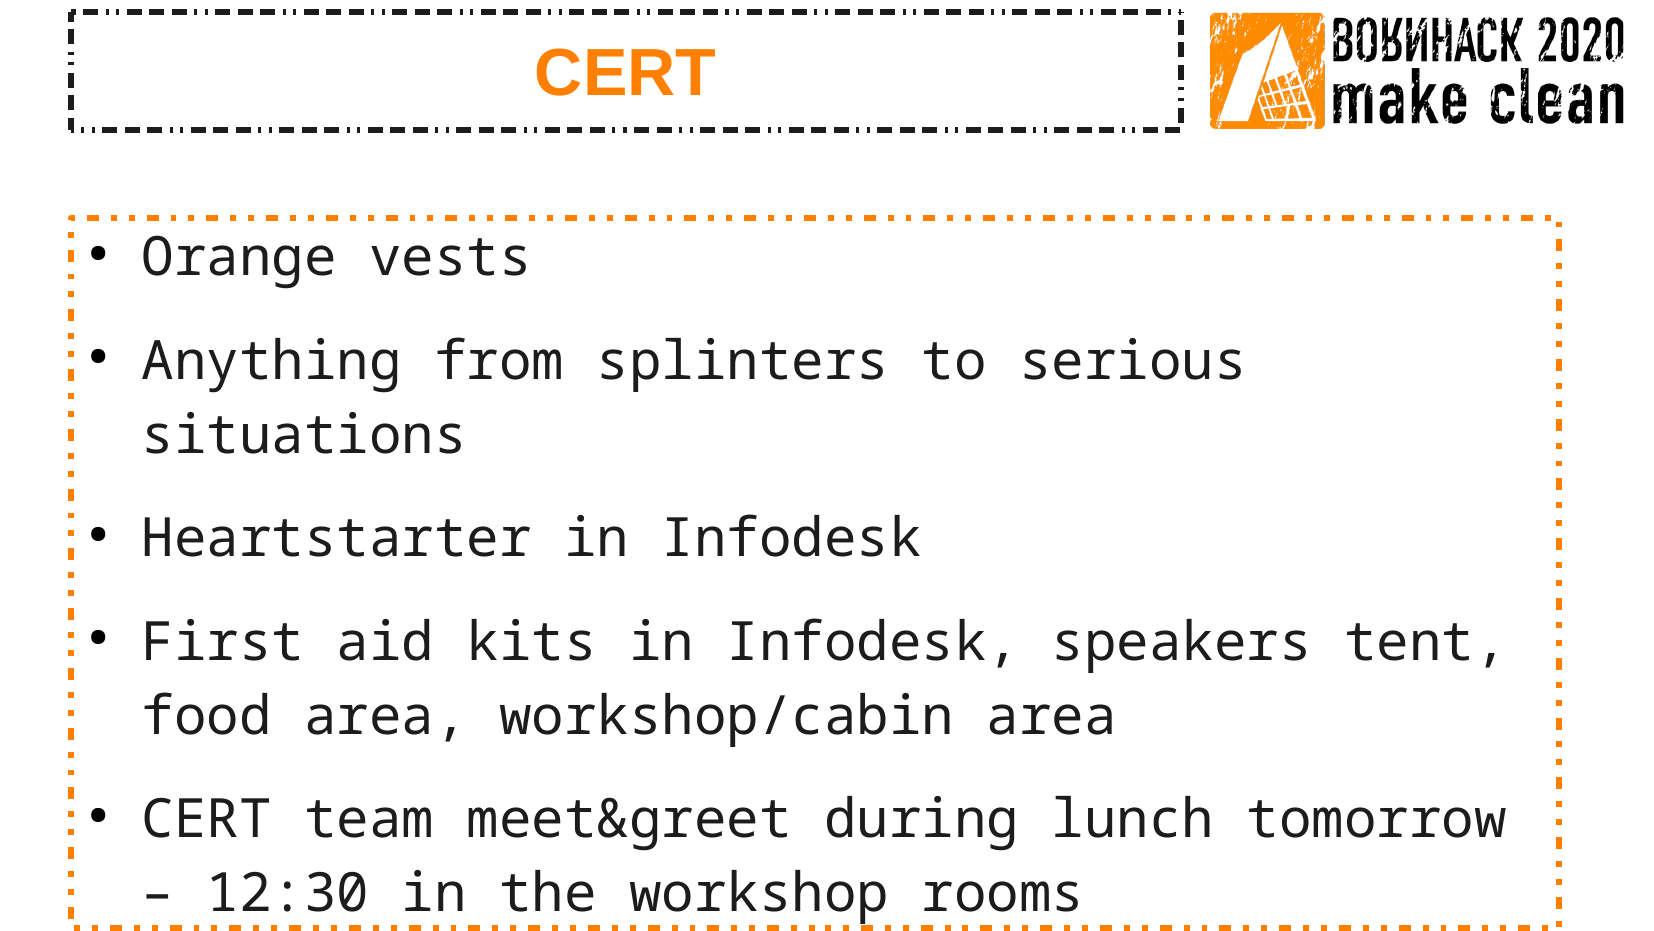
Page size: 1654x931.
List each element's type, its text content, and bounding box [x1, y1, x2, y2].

subtitle Orange vests Anything from splinters to serious situations Heartstarter in Infodesk First aid kits in Infodesk, speakers tent, food area, workshop/cabin area CERT team meet&greet during lunch tomorrow – 12:30 in the workshop rooms [70, 217, 1560, 804]
title CERT [70, 11, 1182, 130]
picture [1210, 11, 1654, 130]
